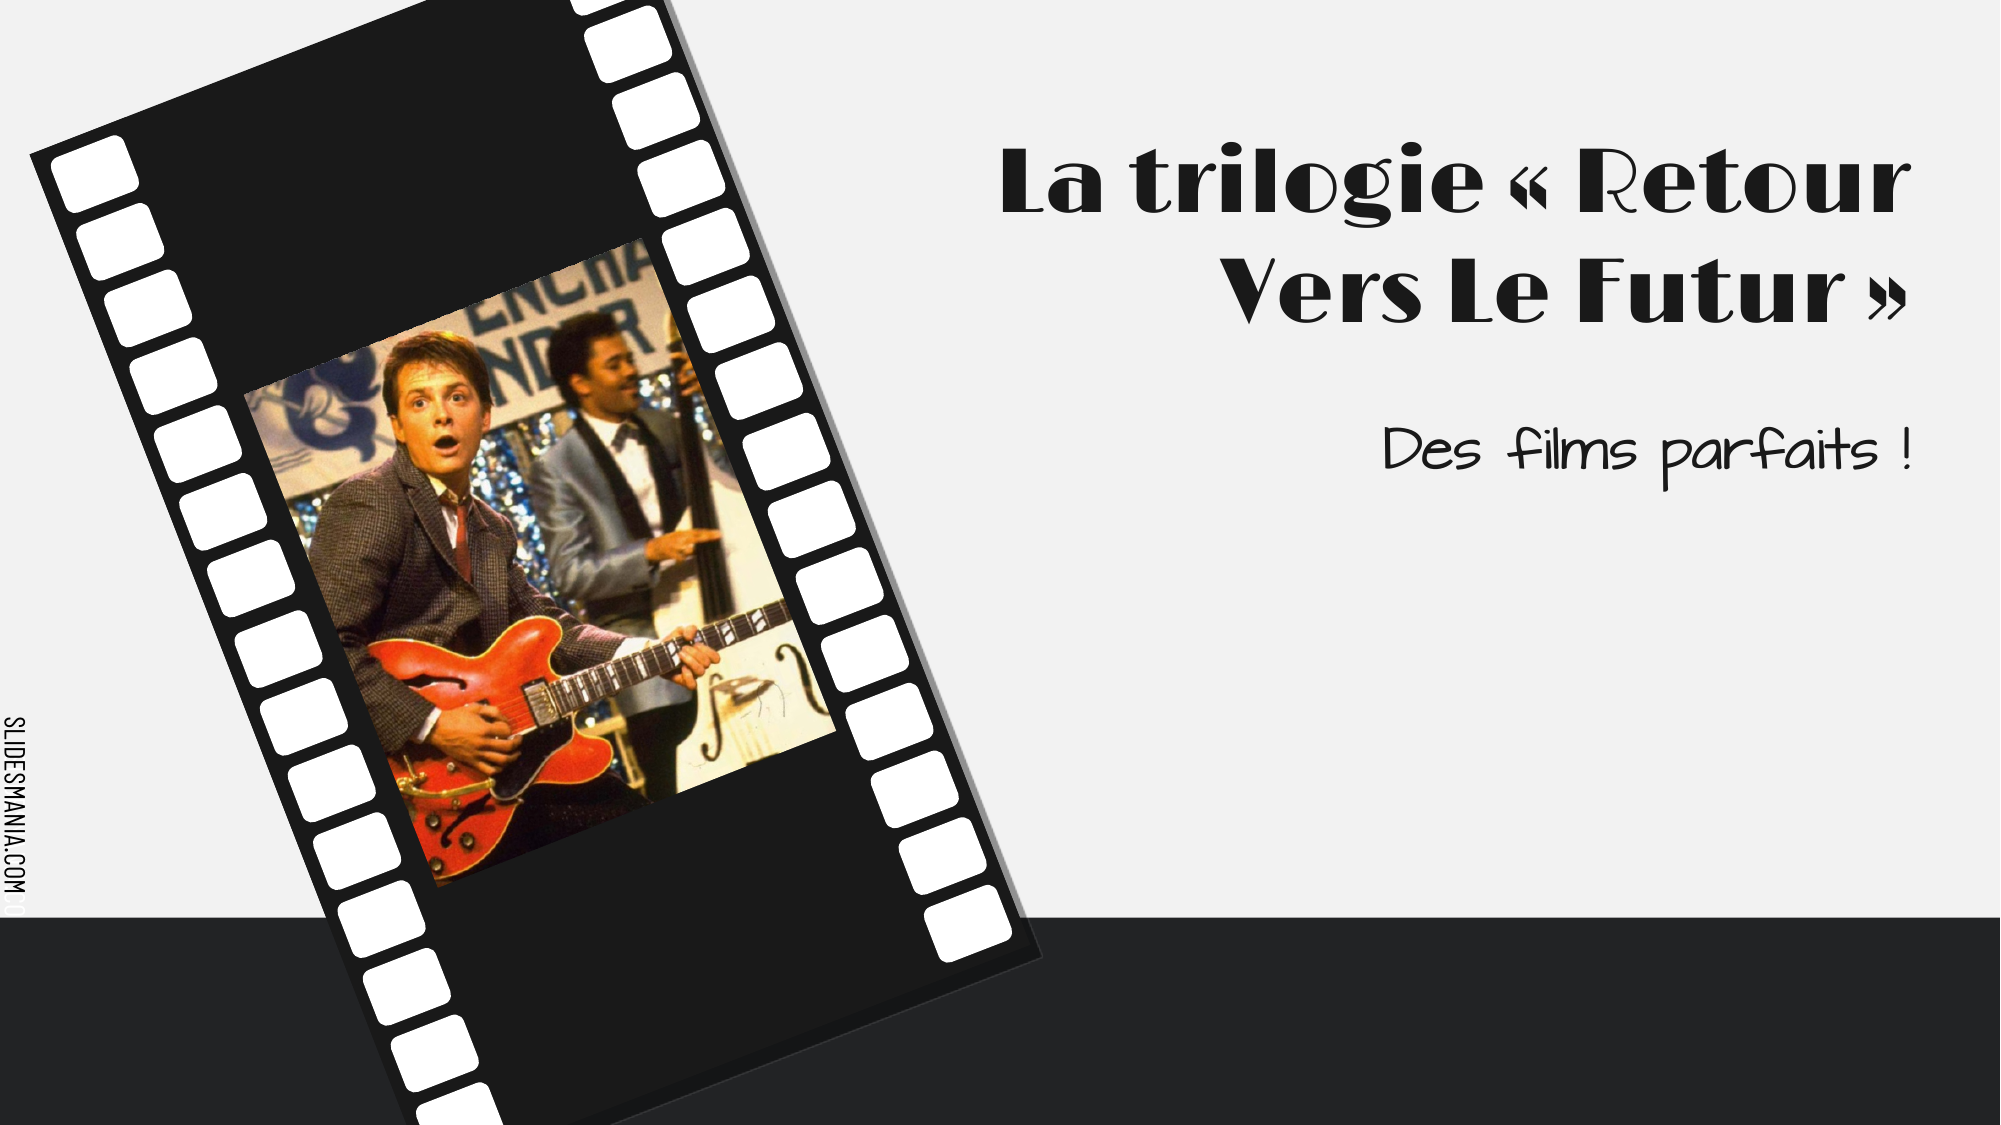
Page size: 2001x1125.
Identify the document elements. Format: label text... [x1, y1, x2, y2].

text_box La trilogie « Retour Vers Le Futur » [901, 113, 1927, 240]
picture [243, 237, 837, 888]
text_box Des films parfaits ! [1085, 411, 1927, 791]
